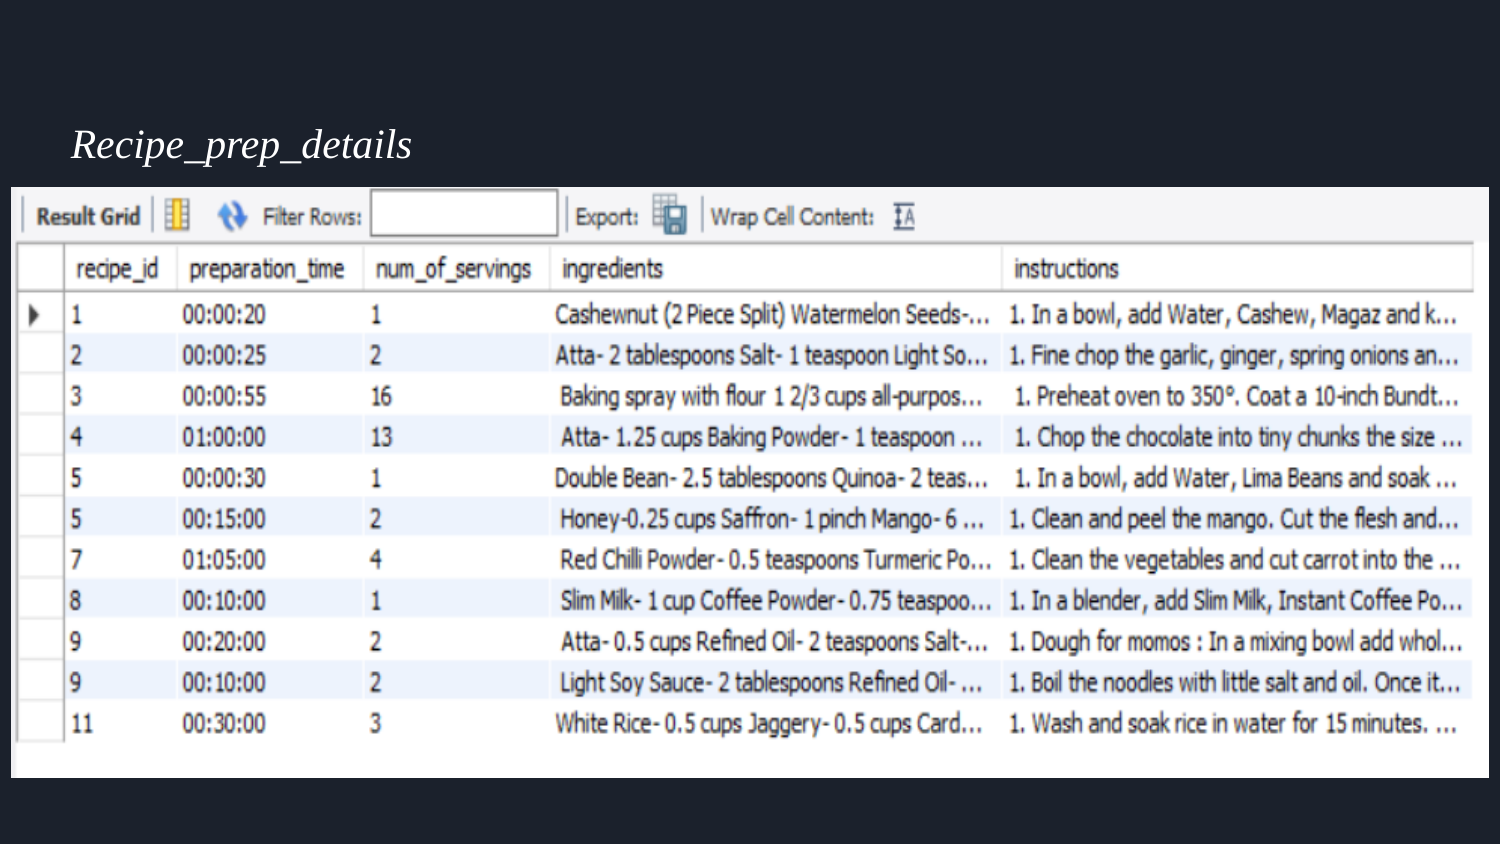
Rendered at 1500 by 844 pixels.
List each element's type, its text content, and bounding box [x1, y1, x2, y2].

picture [11, 187, 1489, 778]
text_box Recipe_prep_details [55, 101, 477, 182]
